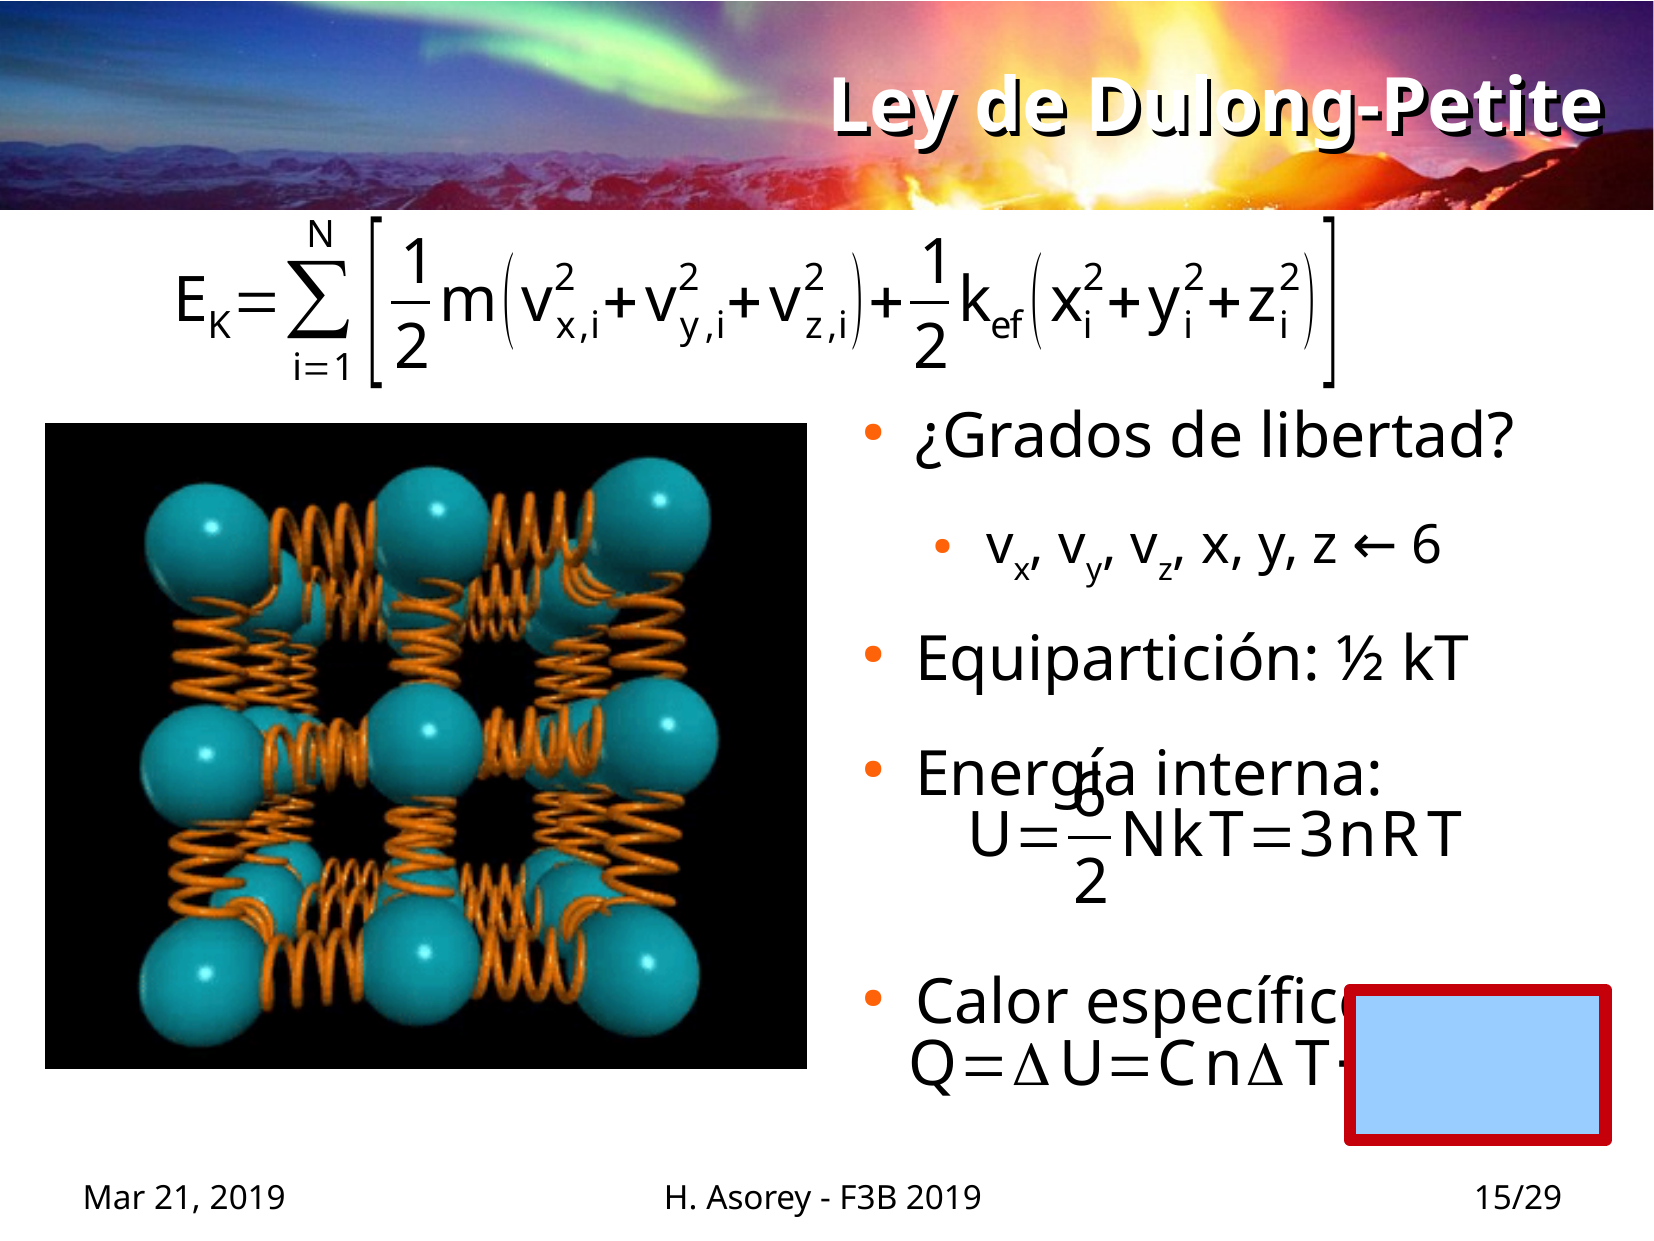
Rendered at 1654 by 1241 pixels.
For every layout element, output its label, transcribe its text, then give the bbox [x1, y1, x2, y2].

chart [961, 756, 1471, 919]
picture [0, 1, 1654, 210]
chart [902, 1025, 1350, 1102]
title Ley de Dulong-Petite [45, 15, 1606, 191]
text_box [1350, 990, 1606, 1141]
chart [166, 211, 1345, 393]
list ¿Grados de libertad? vx, vy, vz, x, y, z ← 6 Equipartición: ½ kT Energía interna: Calor específico: [844, 390, 1606, 1241]
picture [45, 423, 807, 1069]
